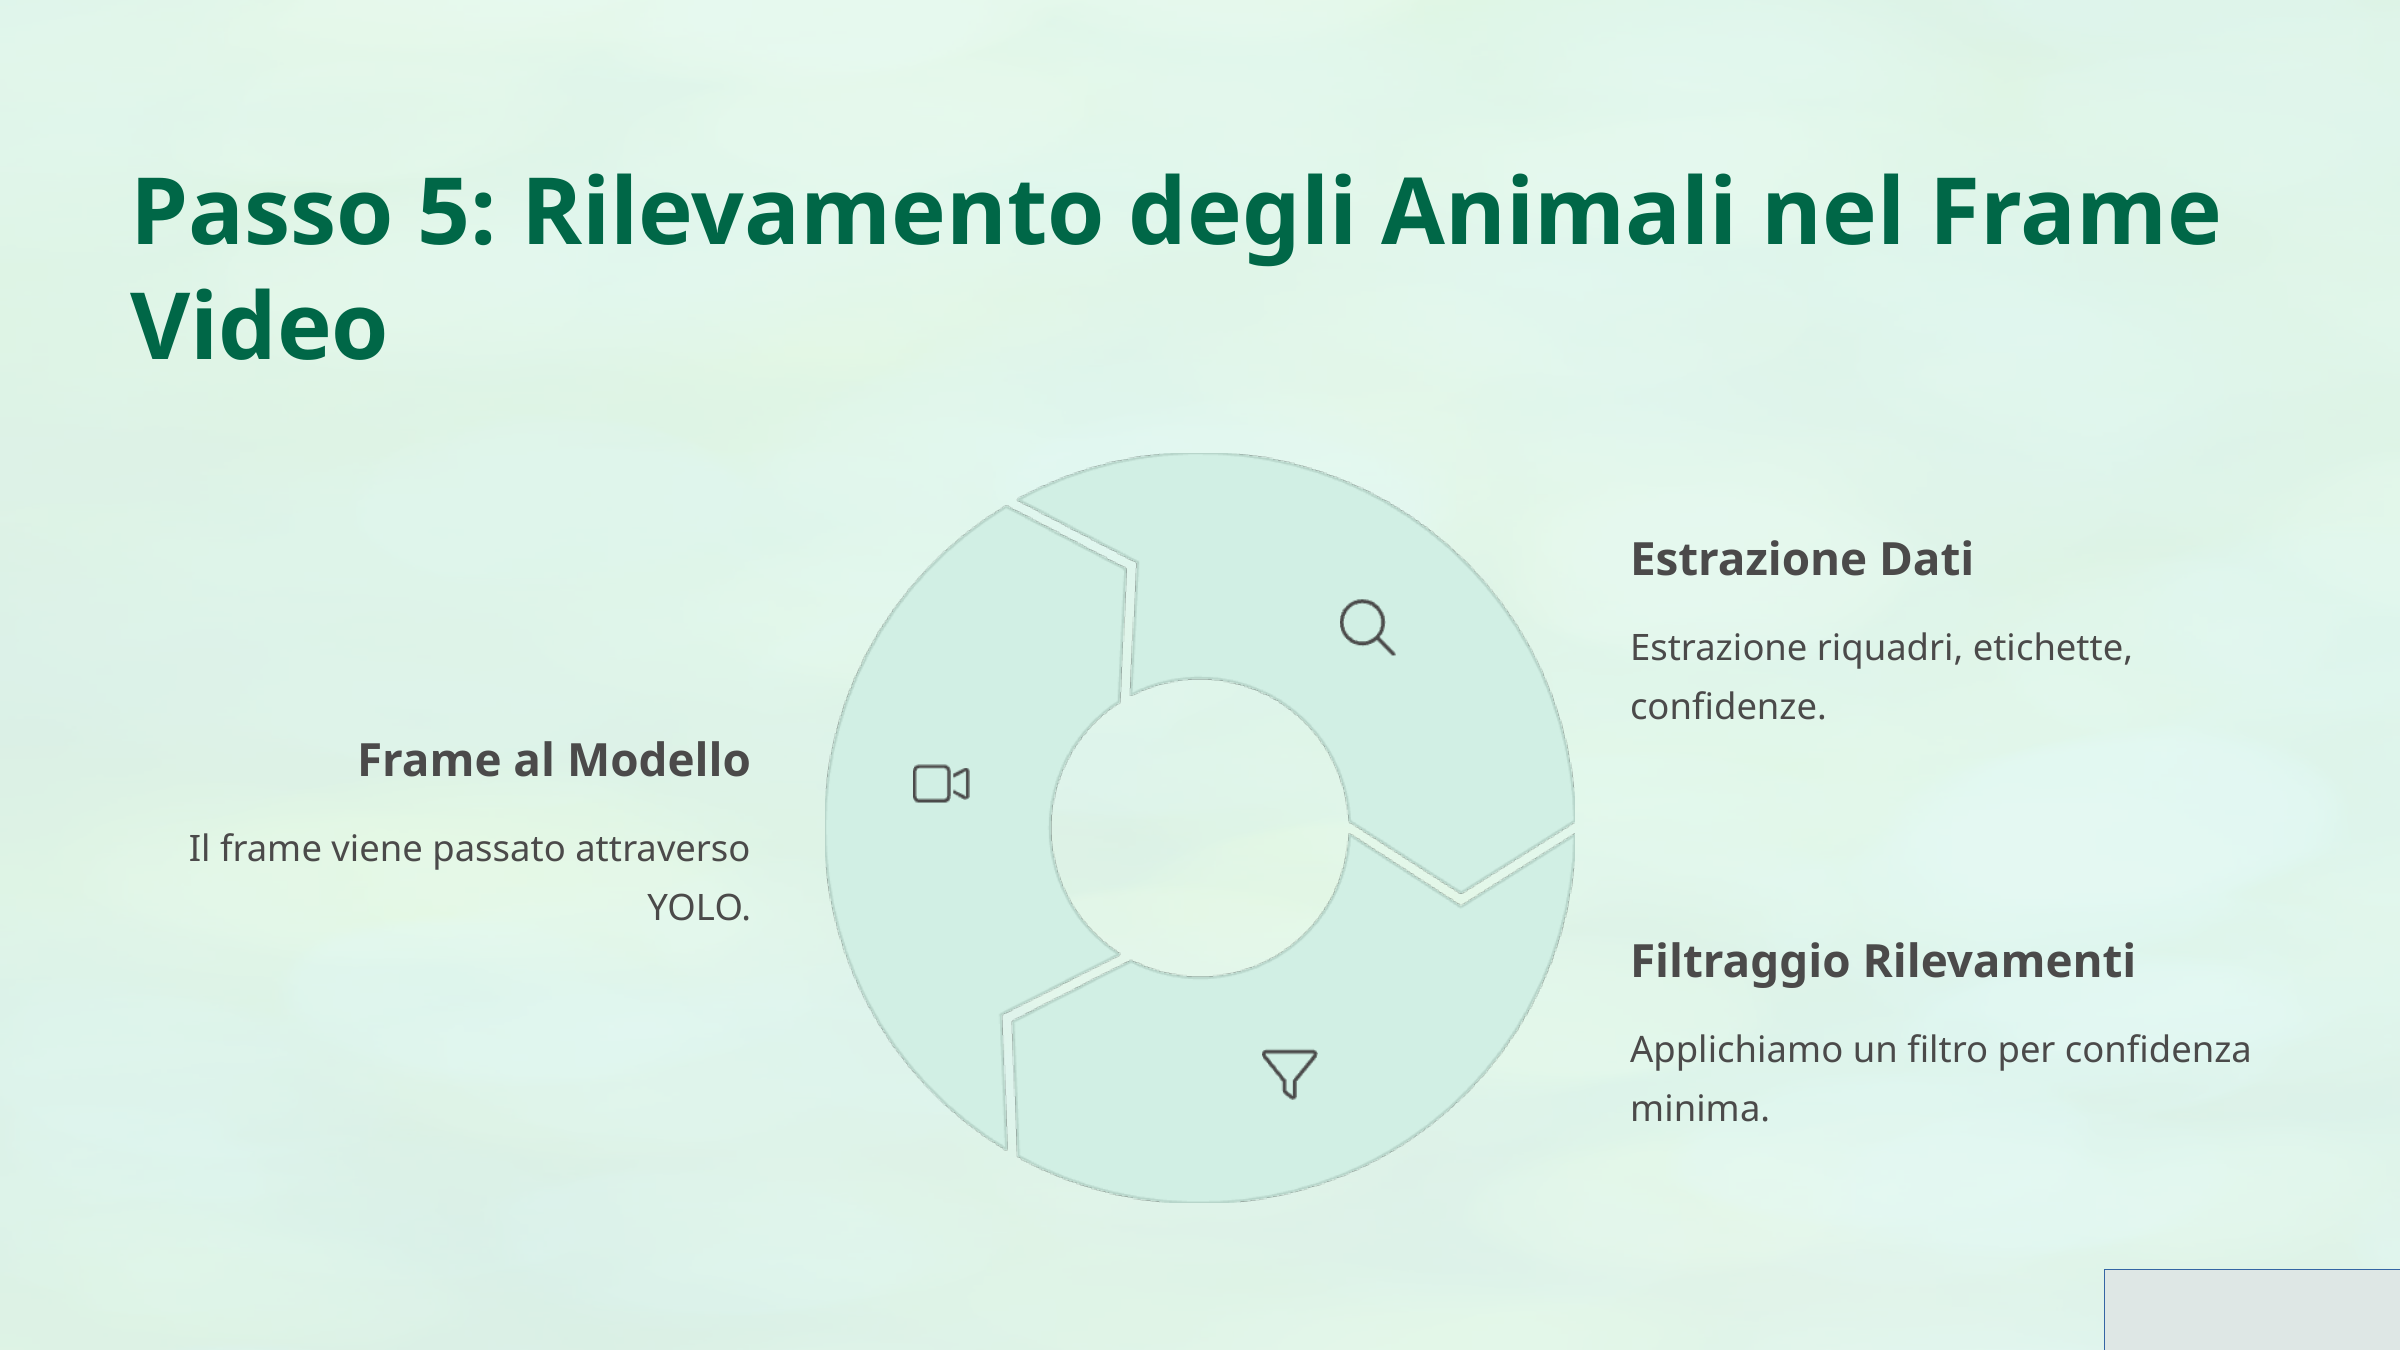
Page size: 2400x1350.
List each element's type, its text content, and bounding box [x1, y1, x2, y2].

text_box Frame al Modello [286, 728, 752, 787]
text_box [2104, 1269, 2400, 1350]
picture [825, 453, 1575, 1203]
text_box Passo 5: Rilevamento degli Animali nel Frame Video [130, 147, 2270, 380]
text_box Applichiamo un filtro per confidenza minima. [1630, 1010, 2270, 1130]
text_box Estrazione Dati [1630, 527, 2096, 586]
text_box Filtraggio Rilevamenti [1630, 929, 2159, 988]
text_box Il frame viene passato attraverso YOLO. [130, 809, 752, 929]
text_box Estrazione riquadri, etichette, confidenze. [1630, 607, 2270, 727]
